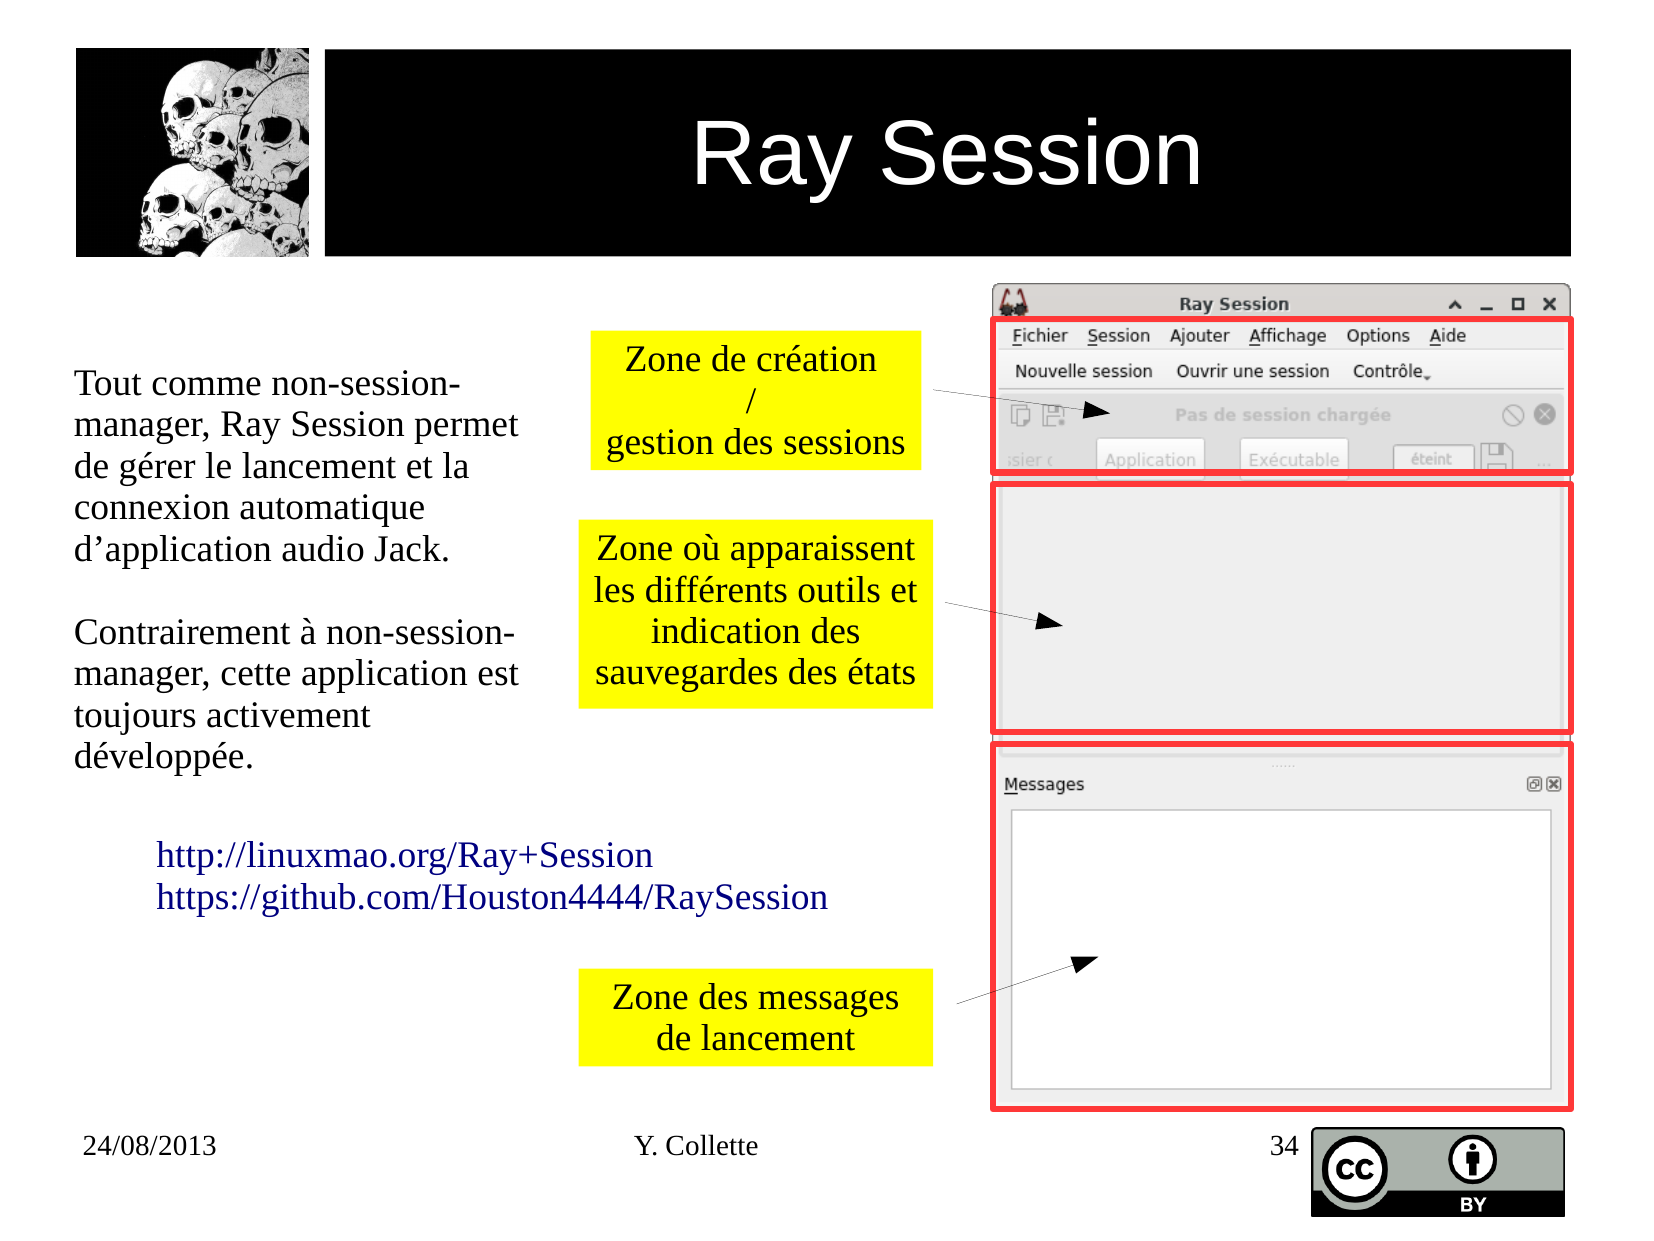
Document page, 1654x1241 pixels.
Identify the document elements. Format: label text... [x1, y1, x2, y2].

picture [992, 735, 1571, 741]
picture [996, 747, 1568, 1106]
picture [996, 487, 1568, 729]
text_box Zone où apparaissent les différents outils et indication des sauvegardes des états [578, 519, 934, 709]
text_box Zone des messages de lancement [578, 968, 934, 1067]
picture [992, 283, 1571, 316]
picture [76, 48, 309, 257]
picture [996, 322, 1568, 469]
title Ray Session [324, 49, 1571, 257]
text_box Zone de création / gestion des sessions [590, 330, 922, 471]
picture [992, 476, 1571, 481]
picture [1311, 1127, 1565, 1217]
text_box Tout comme non-session-manager, Ray Session permet de gérer le lancement et la connexion automatique d’application audio Jack. Contrairement à non-session-manager, cette application est toujours activement développée. [59, 354, 567, 804]
text_box http://linuxmao.org/Ray+Session https://github.com/Houston4444/RaySession [141, 826, 851, 925]
